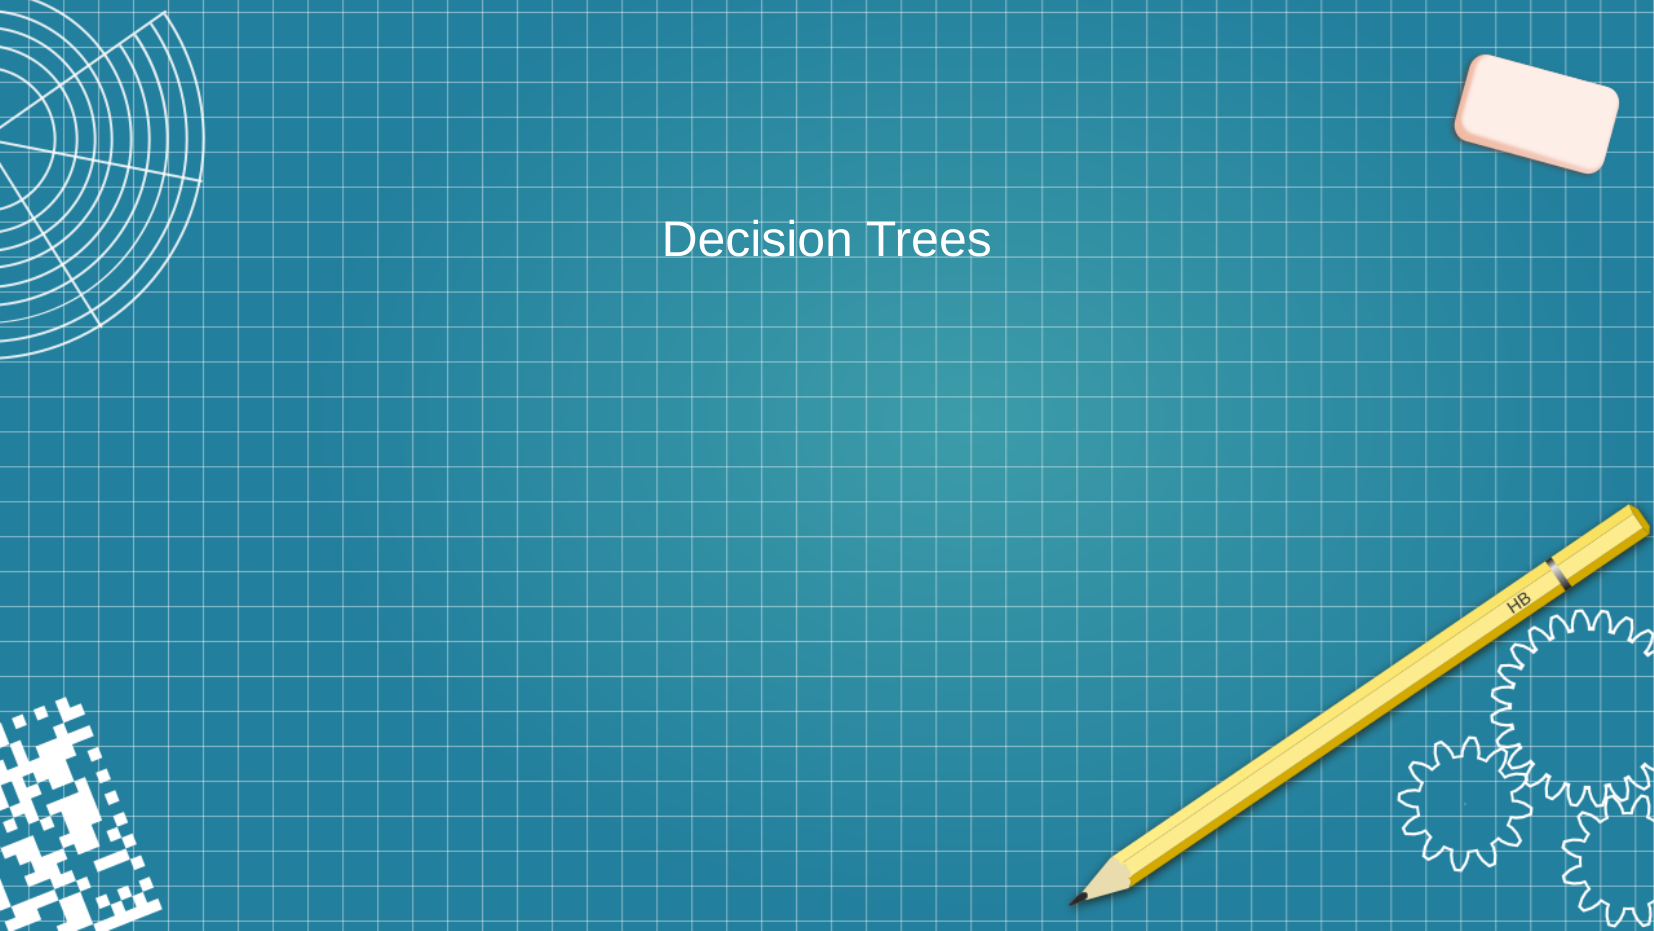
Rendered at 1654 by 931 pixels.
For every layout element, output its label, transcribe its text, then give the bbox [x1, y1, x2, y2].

title Decision Trees [82, 132, 1571, 346]
picture [0, 0, 1654, 931]
